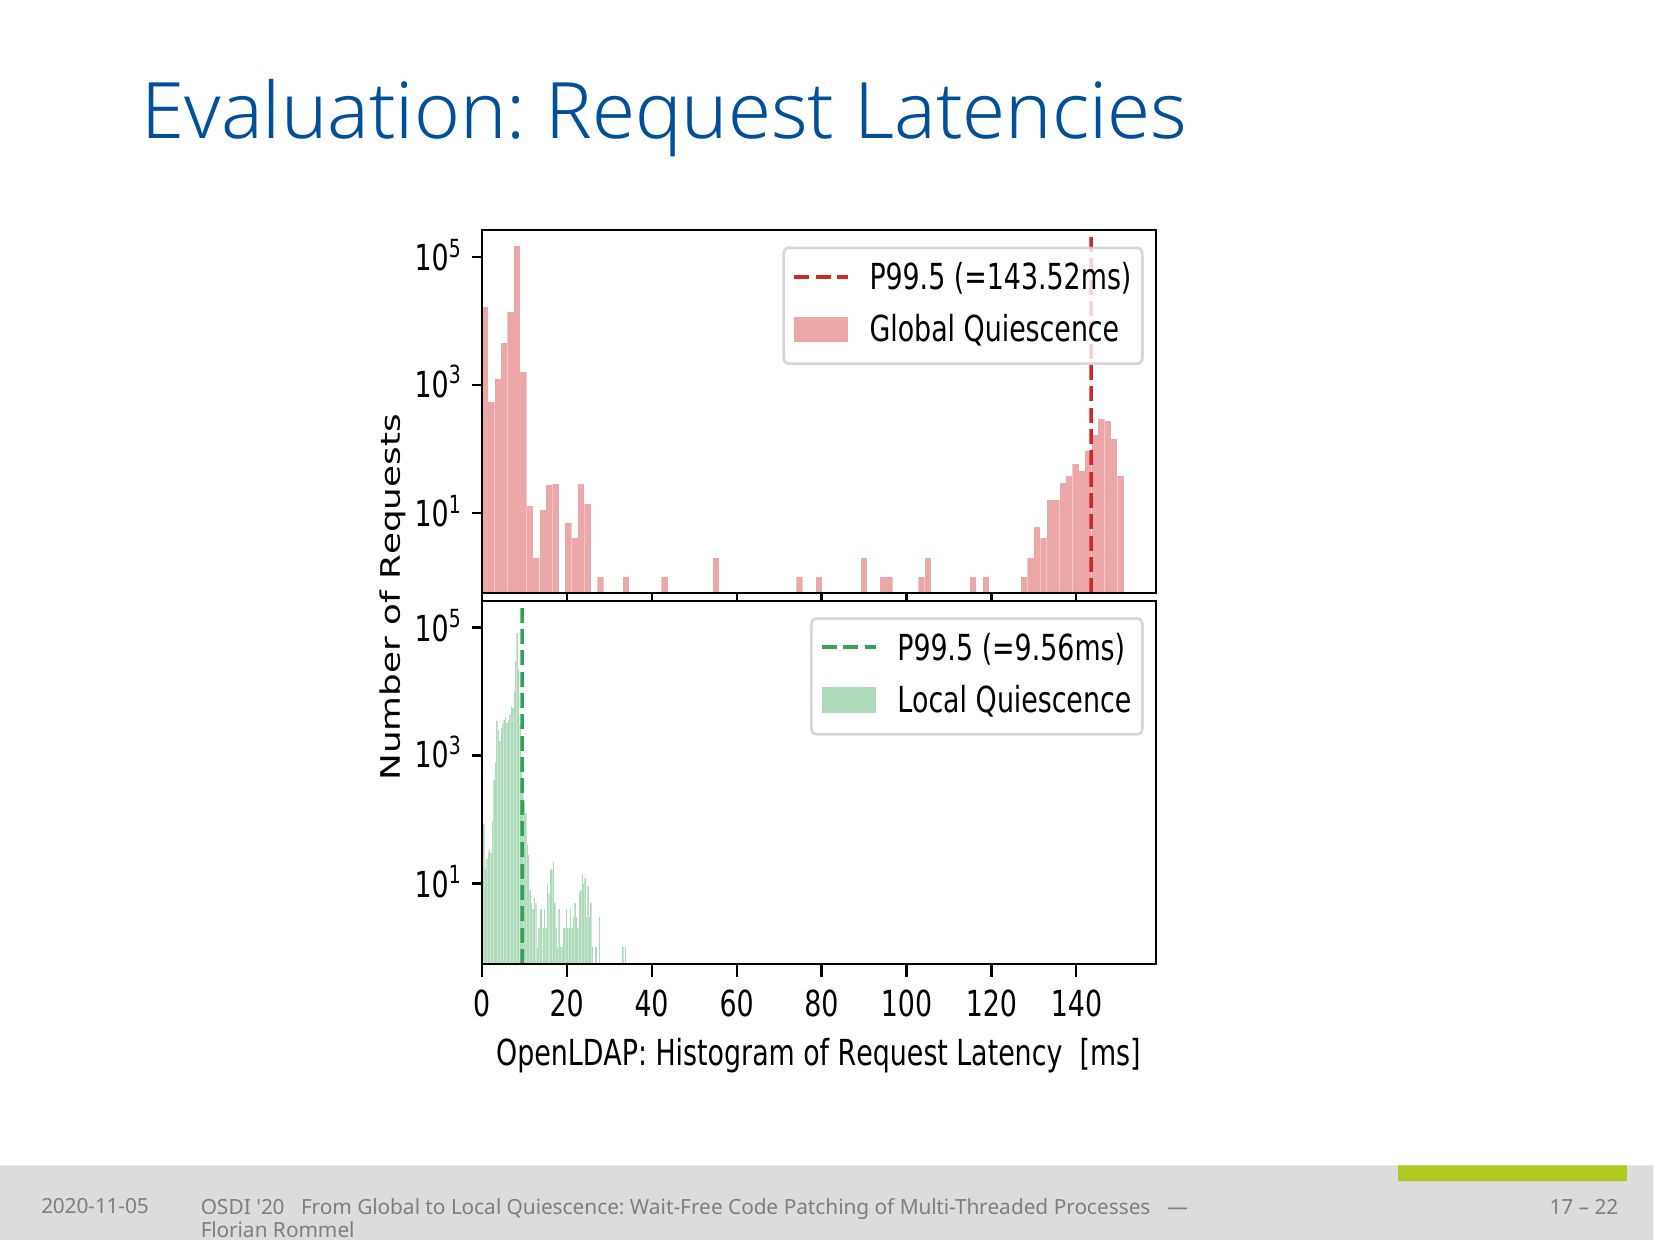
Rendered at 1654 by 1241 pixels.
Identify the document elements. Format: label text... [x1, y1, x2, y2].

title Evaluation: Request Latencies [141, 55, 1223, 134]
picture [360, 204, 1176, 1099]
